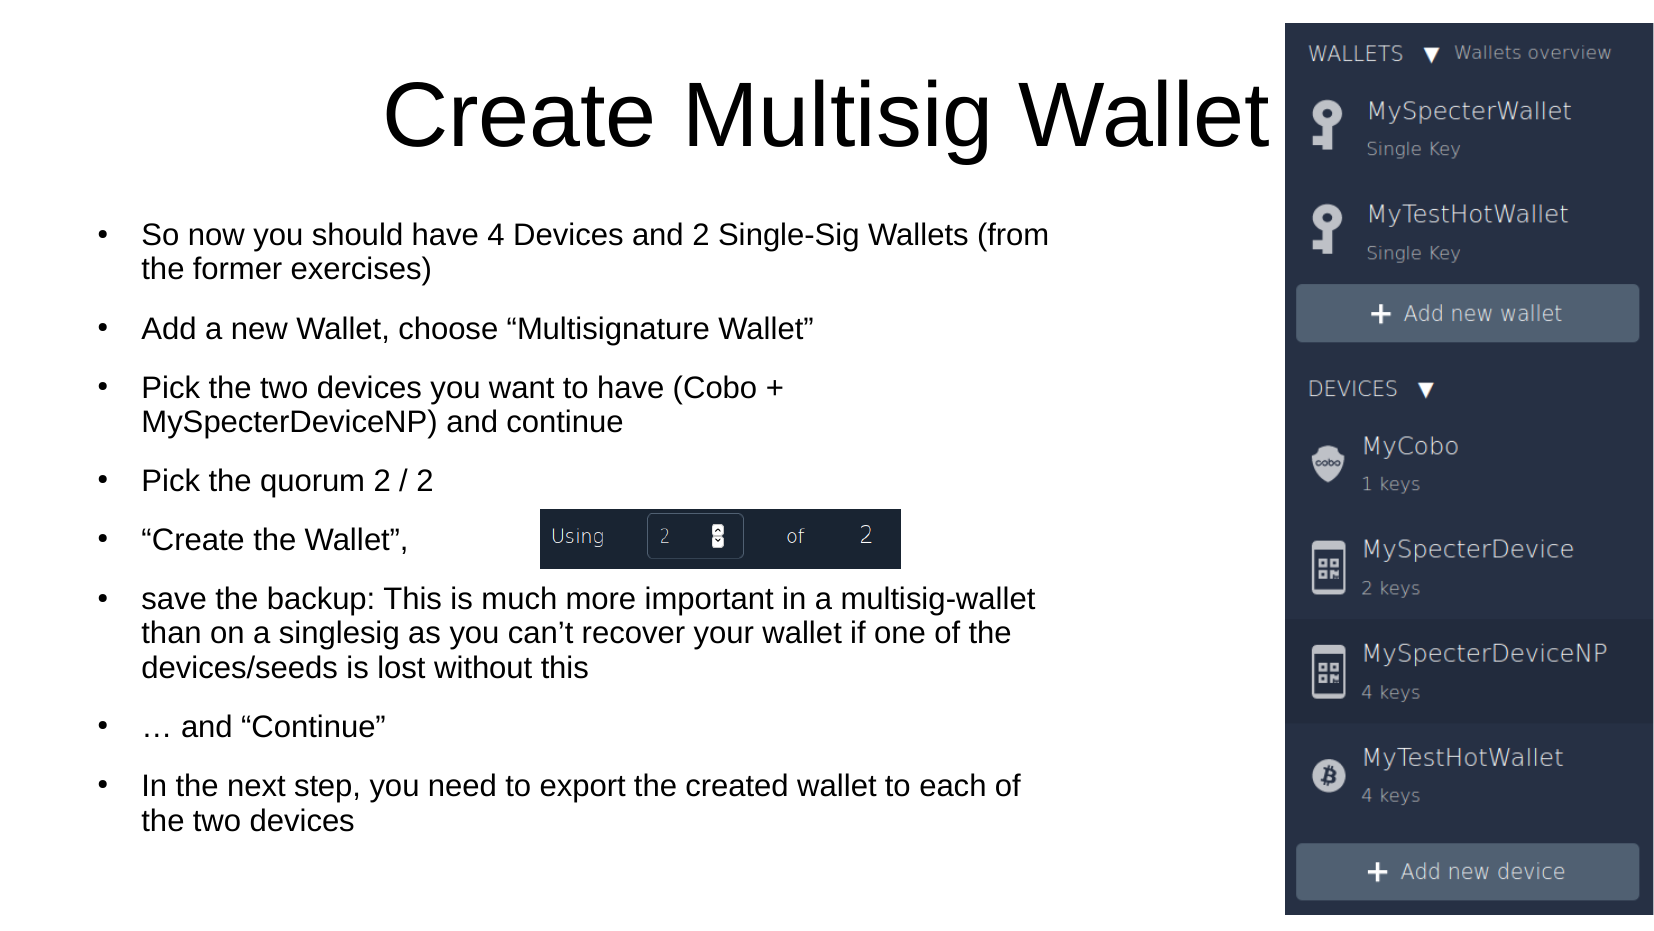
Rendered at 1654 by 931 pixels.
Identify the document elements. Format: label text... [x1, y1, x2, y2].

picture [540, 509, 901, 569]
list So now you should have 4 Devices and 2 Single-Sig Wallets (from the former exercises) Add a new Wallet, choose “Multisignature Wallet” Pick the two devices you want to have (Cobo + MySpecterDeviceNP) and continue Pick the quorum 2 / 2 “Create the Wallet”, save the backup: This is much more important in a multisig-wallet than on a singlesig as you can’t recover your wallet if one of the devices/seeds is lost without this … and “Continue” In the next step, you need to export the created wallet to each of the two devices [82, 217, 1051, 841]
title Create Multisig Wallet [82, 37, 1285, 193]
picture [1285, 23, 1654, 916]
